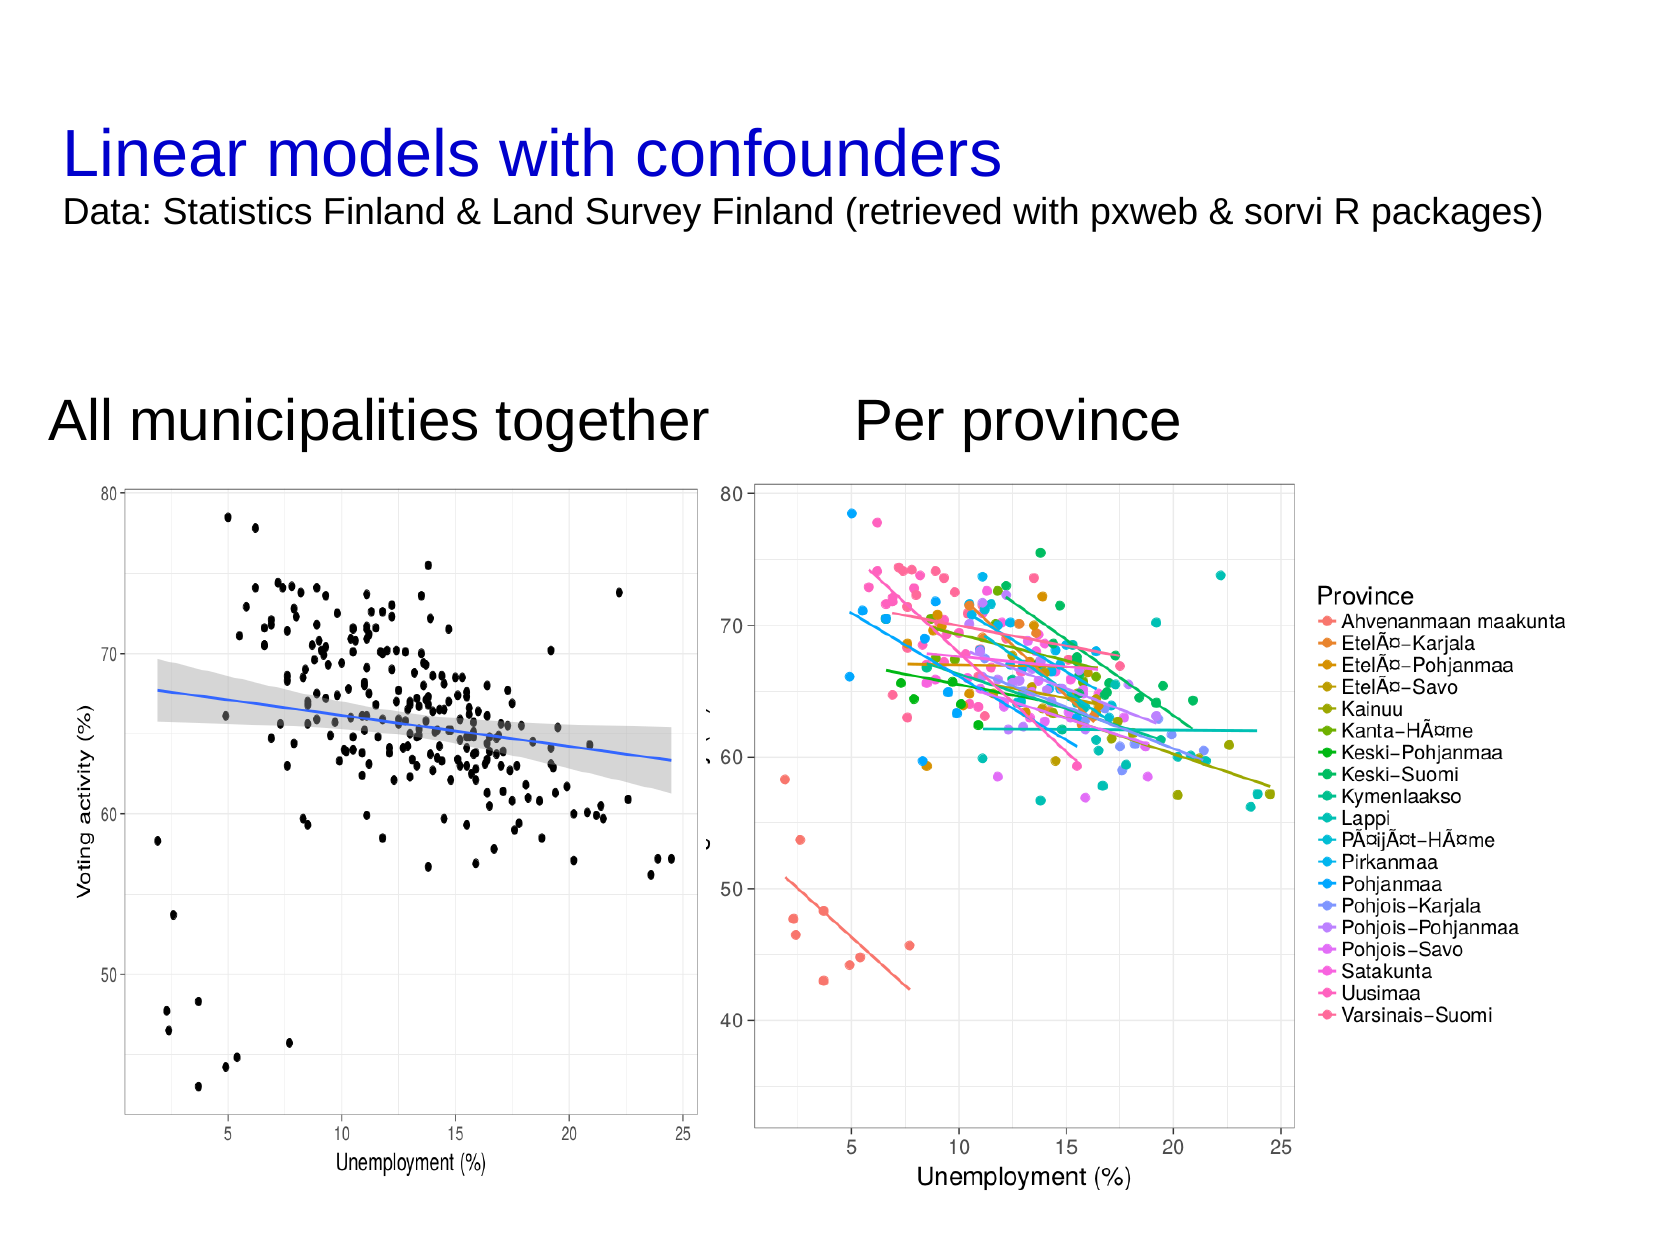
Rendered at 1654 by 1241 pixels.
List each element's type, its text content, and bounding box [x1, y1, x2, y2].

title Per province [769, 377, 1268, 464]
title Linear models with confounders Data: Statistics Finland & Land Survey Finland (retrieved with pxweb & sorvi R packages) [62, 92, 1585, 257]
title All municipalities together [23, 377, 736, 464]
picture [68, 471, 1585, 1201]
